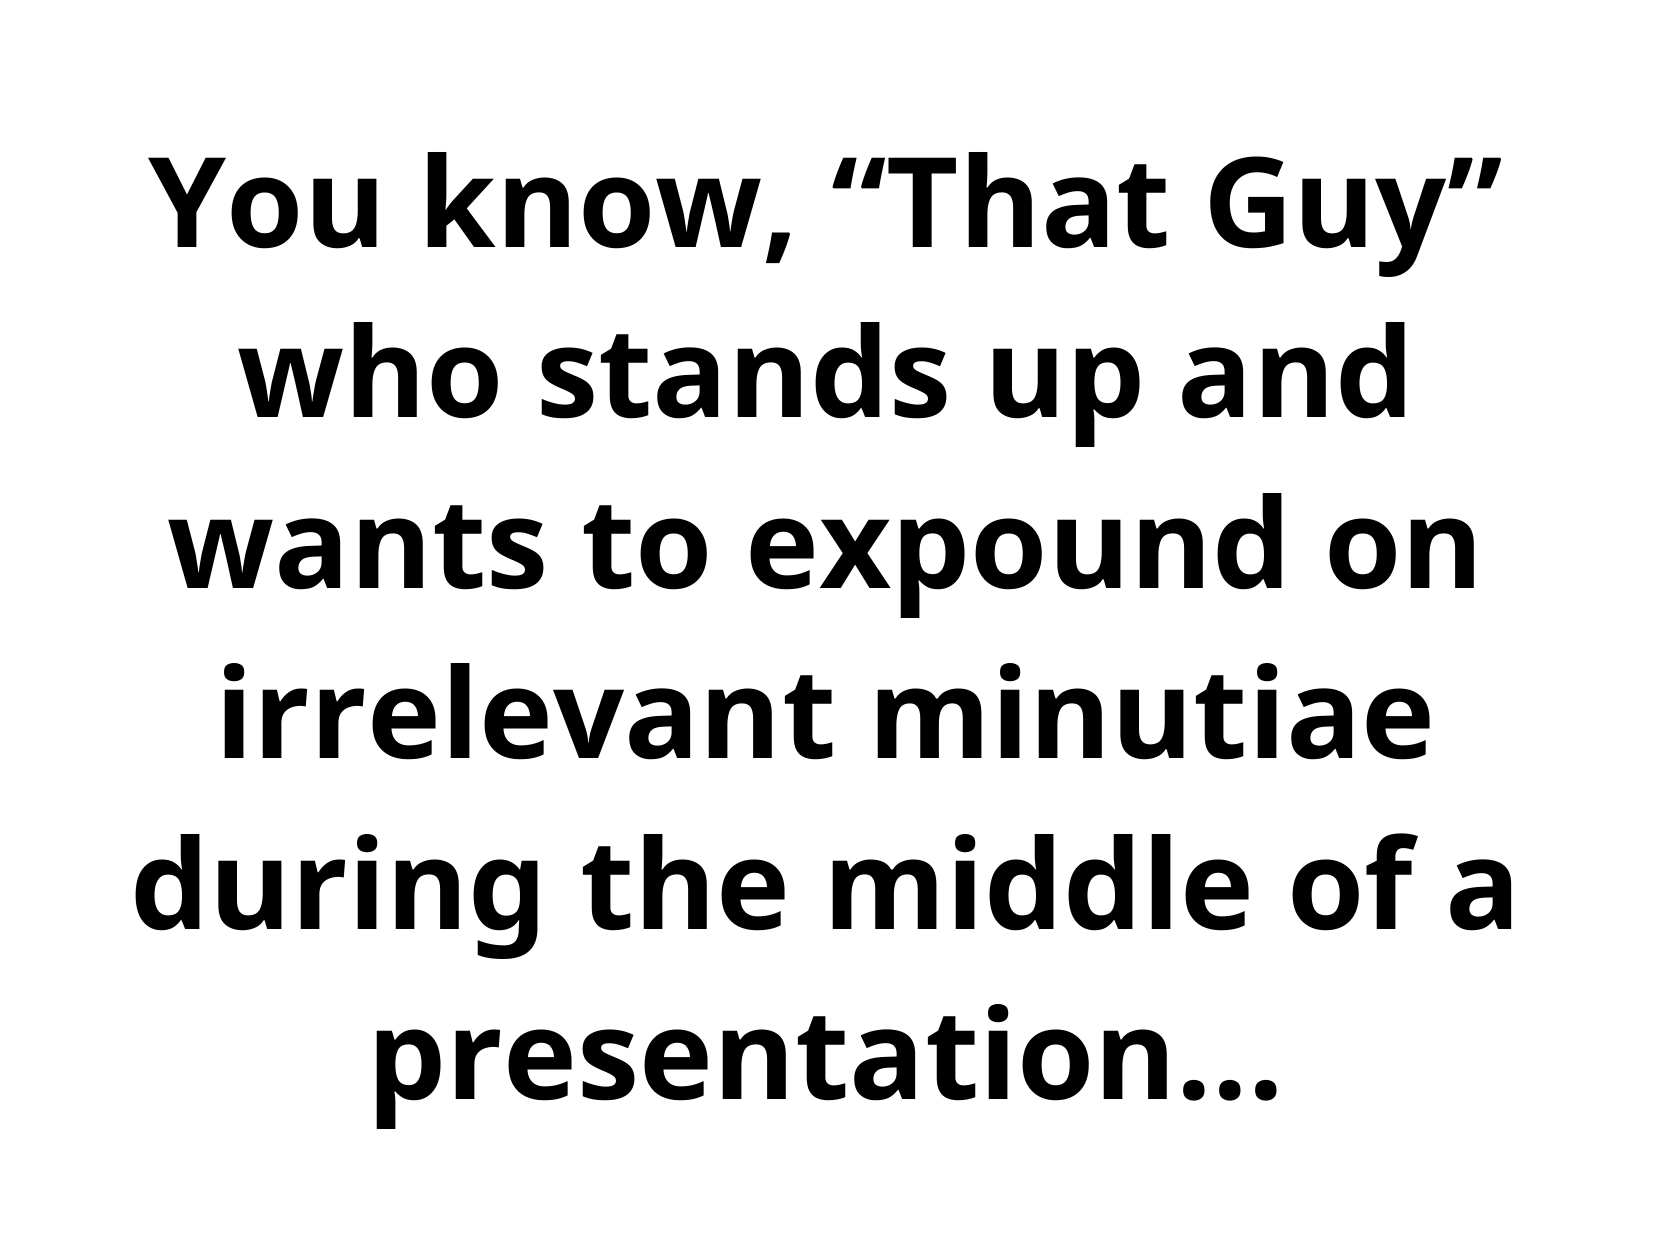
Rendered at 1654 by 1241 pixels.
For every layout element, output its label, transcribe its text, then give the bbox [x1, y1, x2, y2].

title You know, “That Guy” who stands up and wants to expound on irrelevant minutiae during the middle of a presentation... [82, 49, 1571, 1201]
